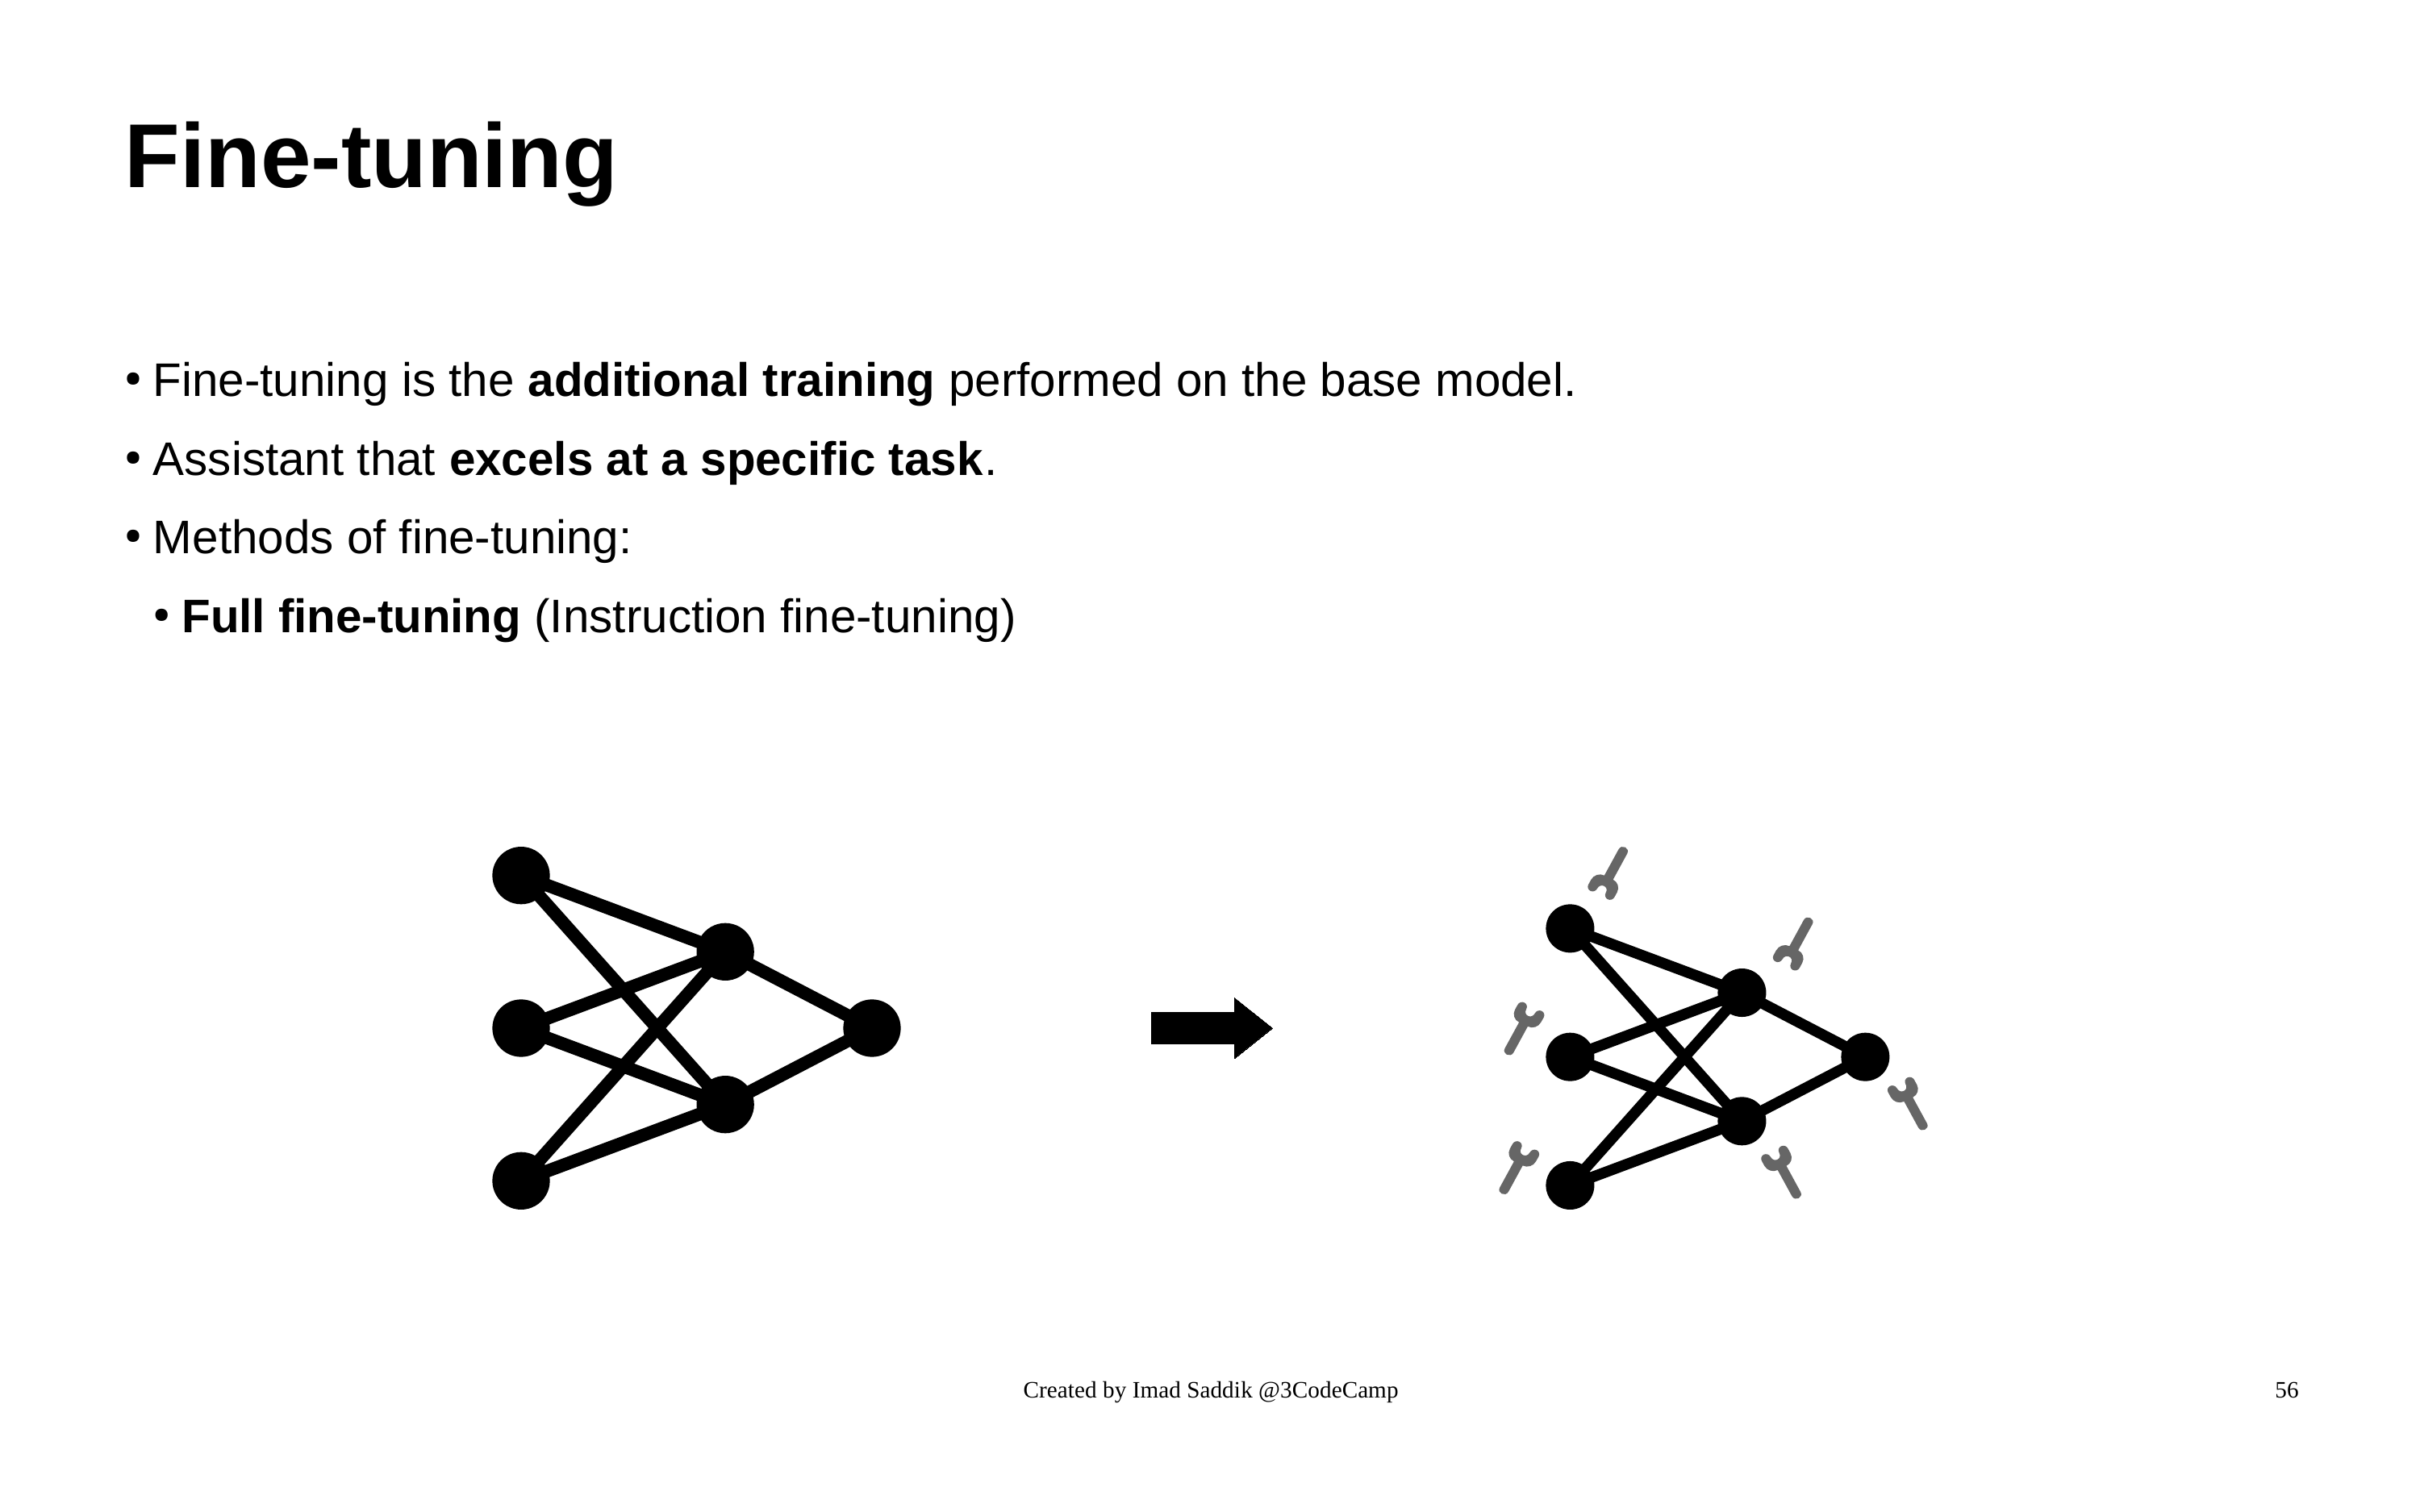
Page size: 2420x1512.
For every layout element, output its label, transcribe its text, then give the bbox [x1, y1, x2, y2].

text_box Fine-tuning is the additional training performed on the base model. Assistant that excels at a specific task. Methods of fine-tuning: Full fine-tuning (Instruction fine-tuning) [112, 322, 1906, 649]
text_box Fine-tuning [112, 61, 1664, 251]
picture [492, 847, 901, 1210]
text_box [1151, 998, 1273, 1059]
picture [1499, 847, 1928, 1210]
